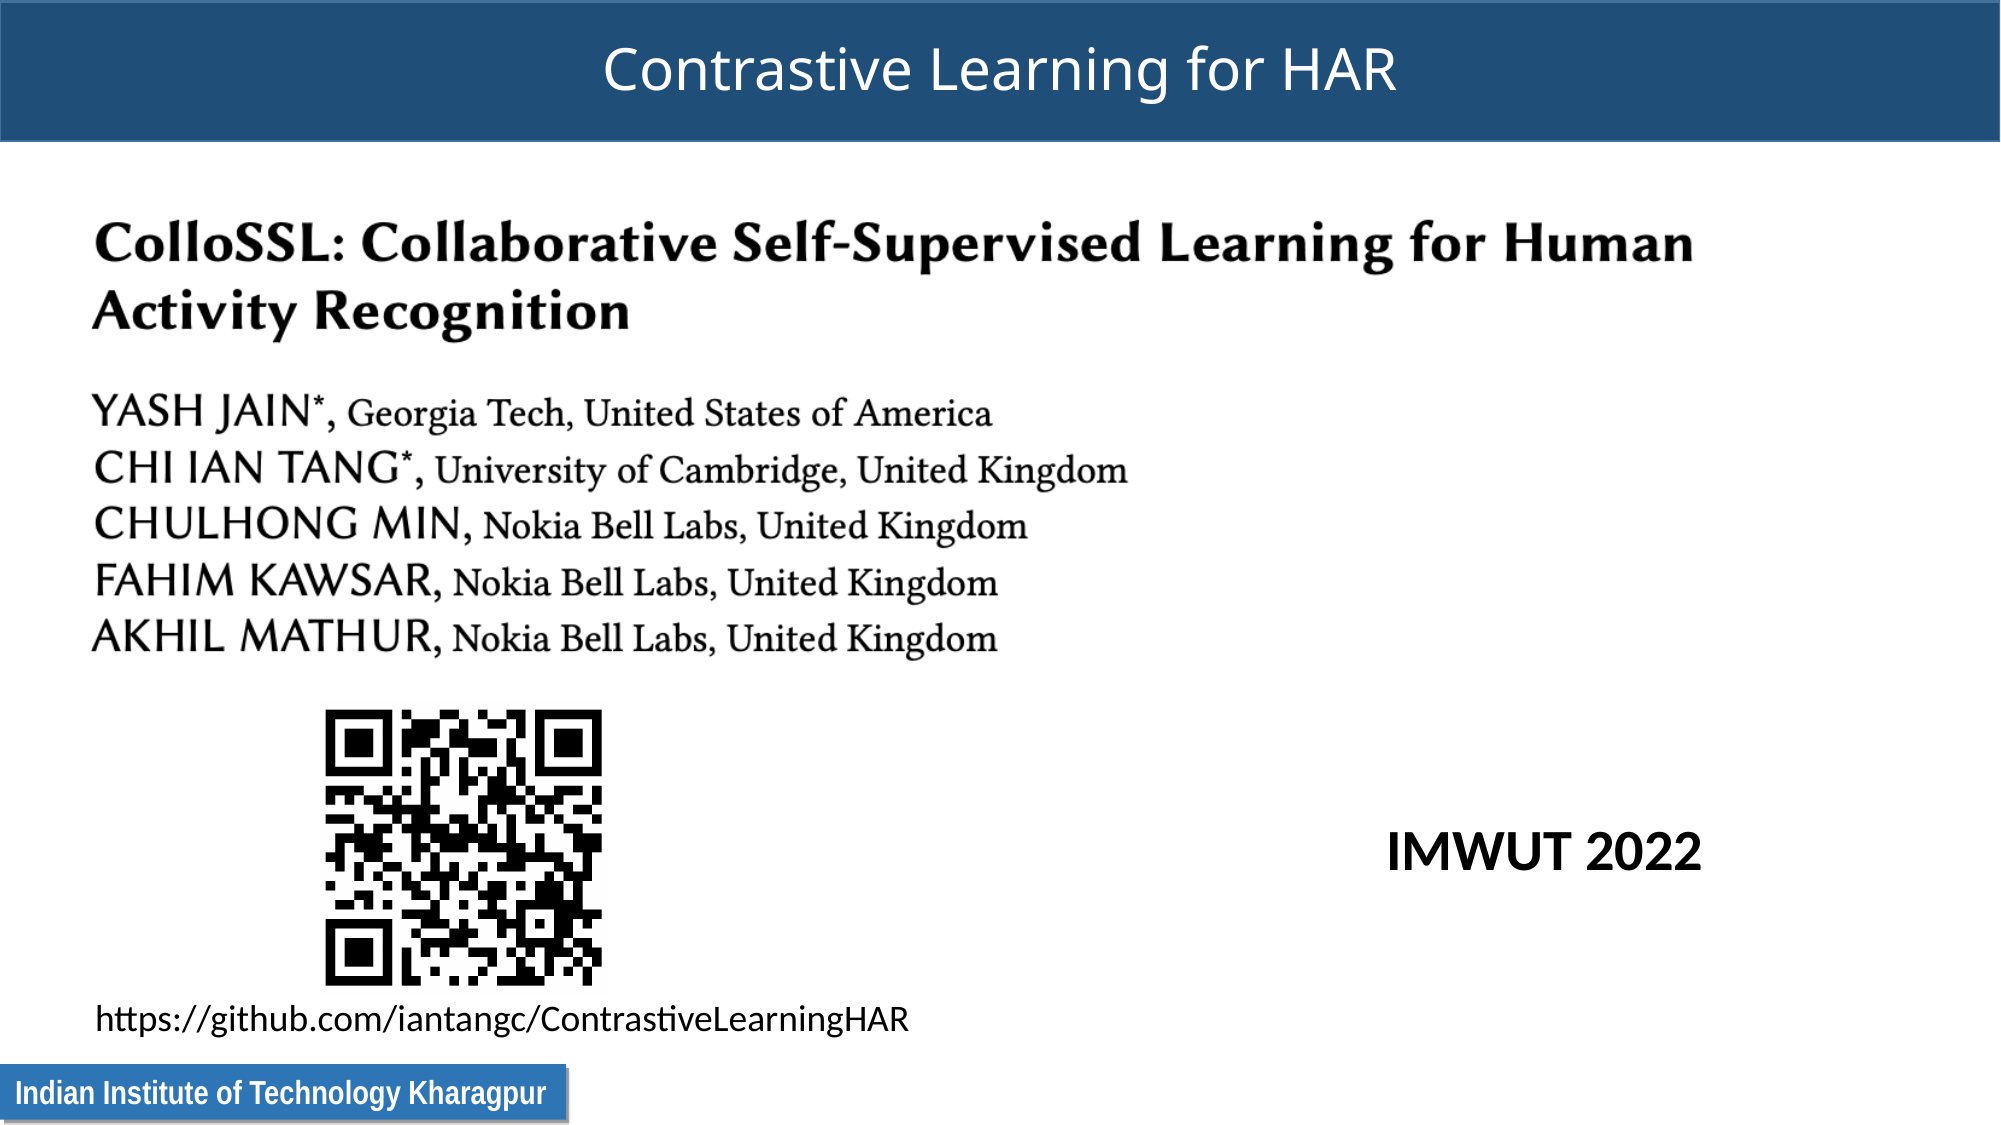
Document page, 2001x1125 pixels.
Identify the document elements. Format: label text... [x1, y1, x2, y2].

picture [50, 169, 1917, 666]
title Contrastive Learning for HAR [0, 1, 2000, 141]
picture [316, 700, 611, 995]
text_box https://github.com/iantangc/ContrastiveLearningHAR [80, 986, 1048, 1048]
text_box IMWUT 2022 [1371, 804, 1822, 891]
